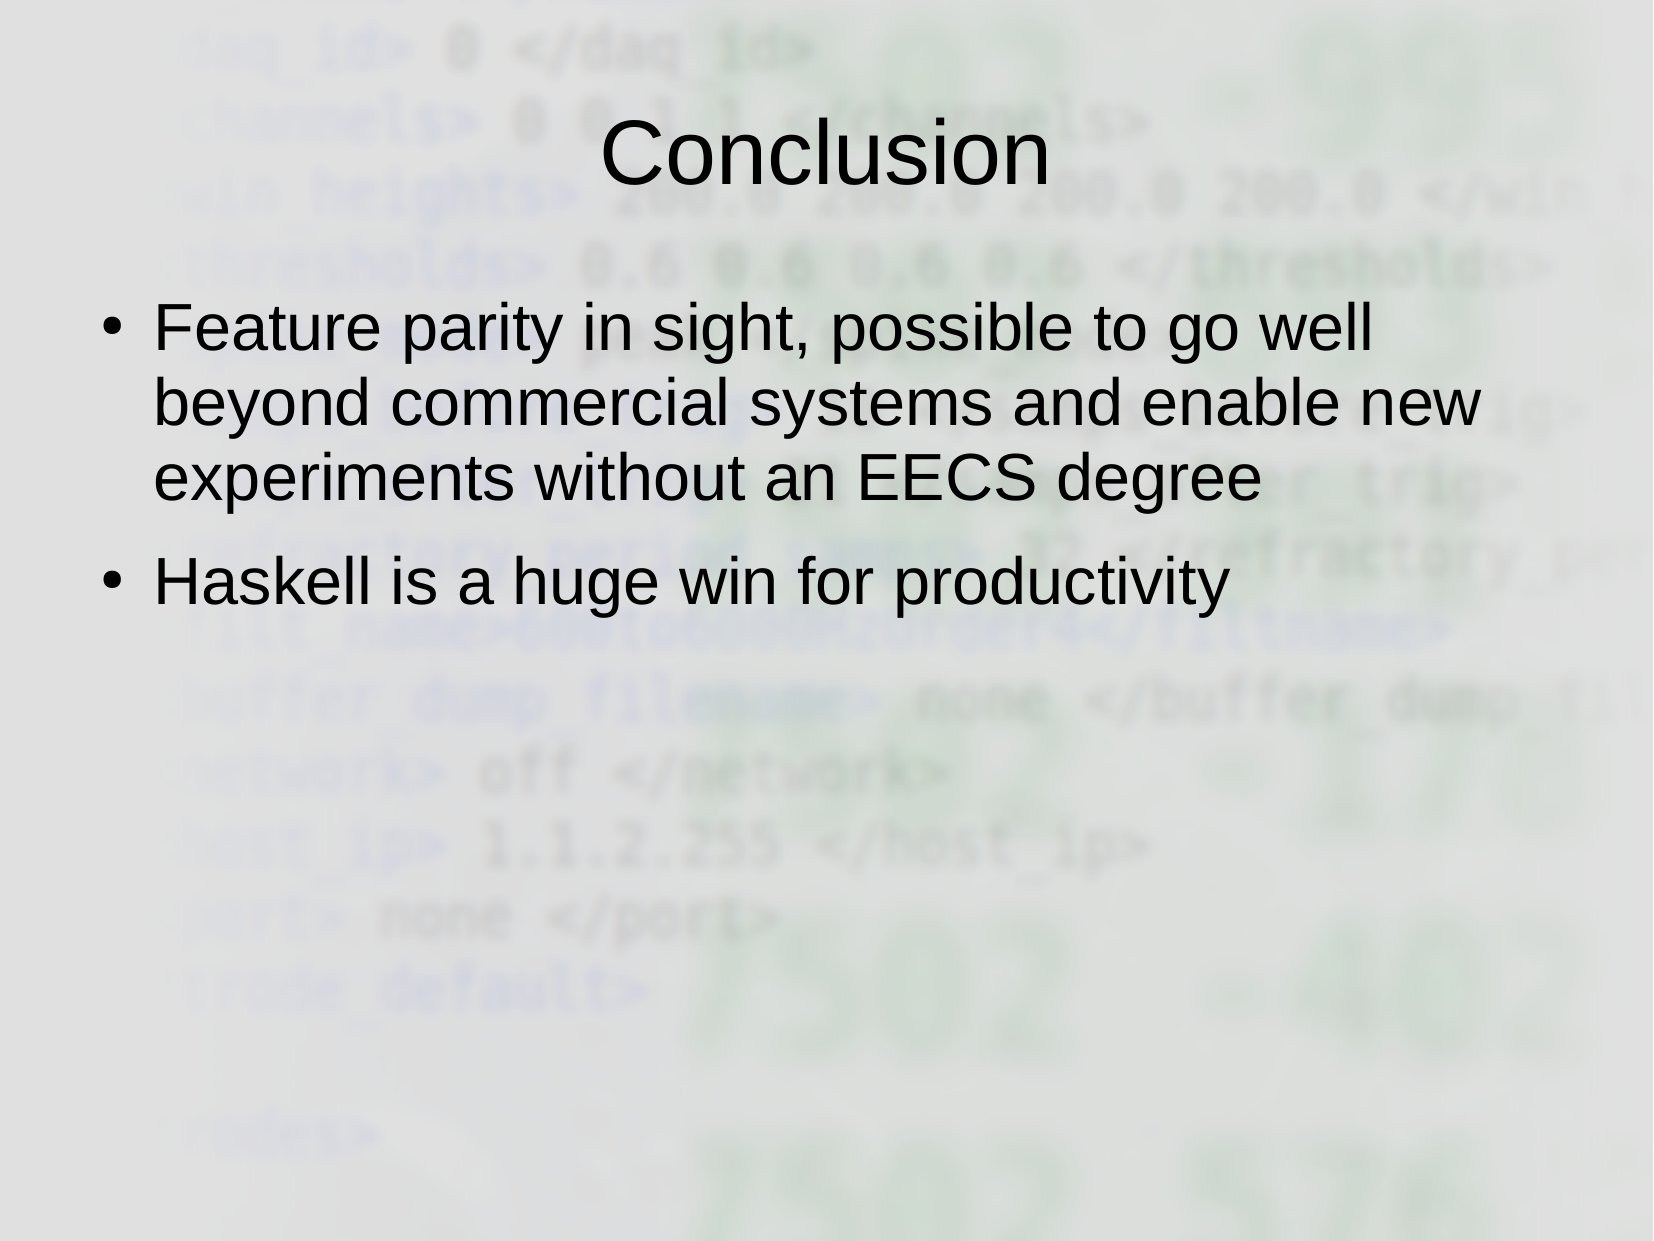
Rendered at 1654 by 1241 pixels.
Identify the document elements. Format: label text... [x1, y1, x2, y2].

picture [0, 0, 1654, 1241]
list Feature parity in sight, possible to go well beyond commercial systems and enable new experiments without an EECS degree Haskell is a huge win for productivity [82, 290, 1571, 1109]
title Conclusion [82, 49, 1571, 257]
